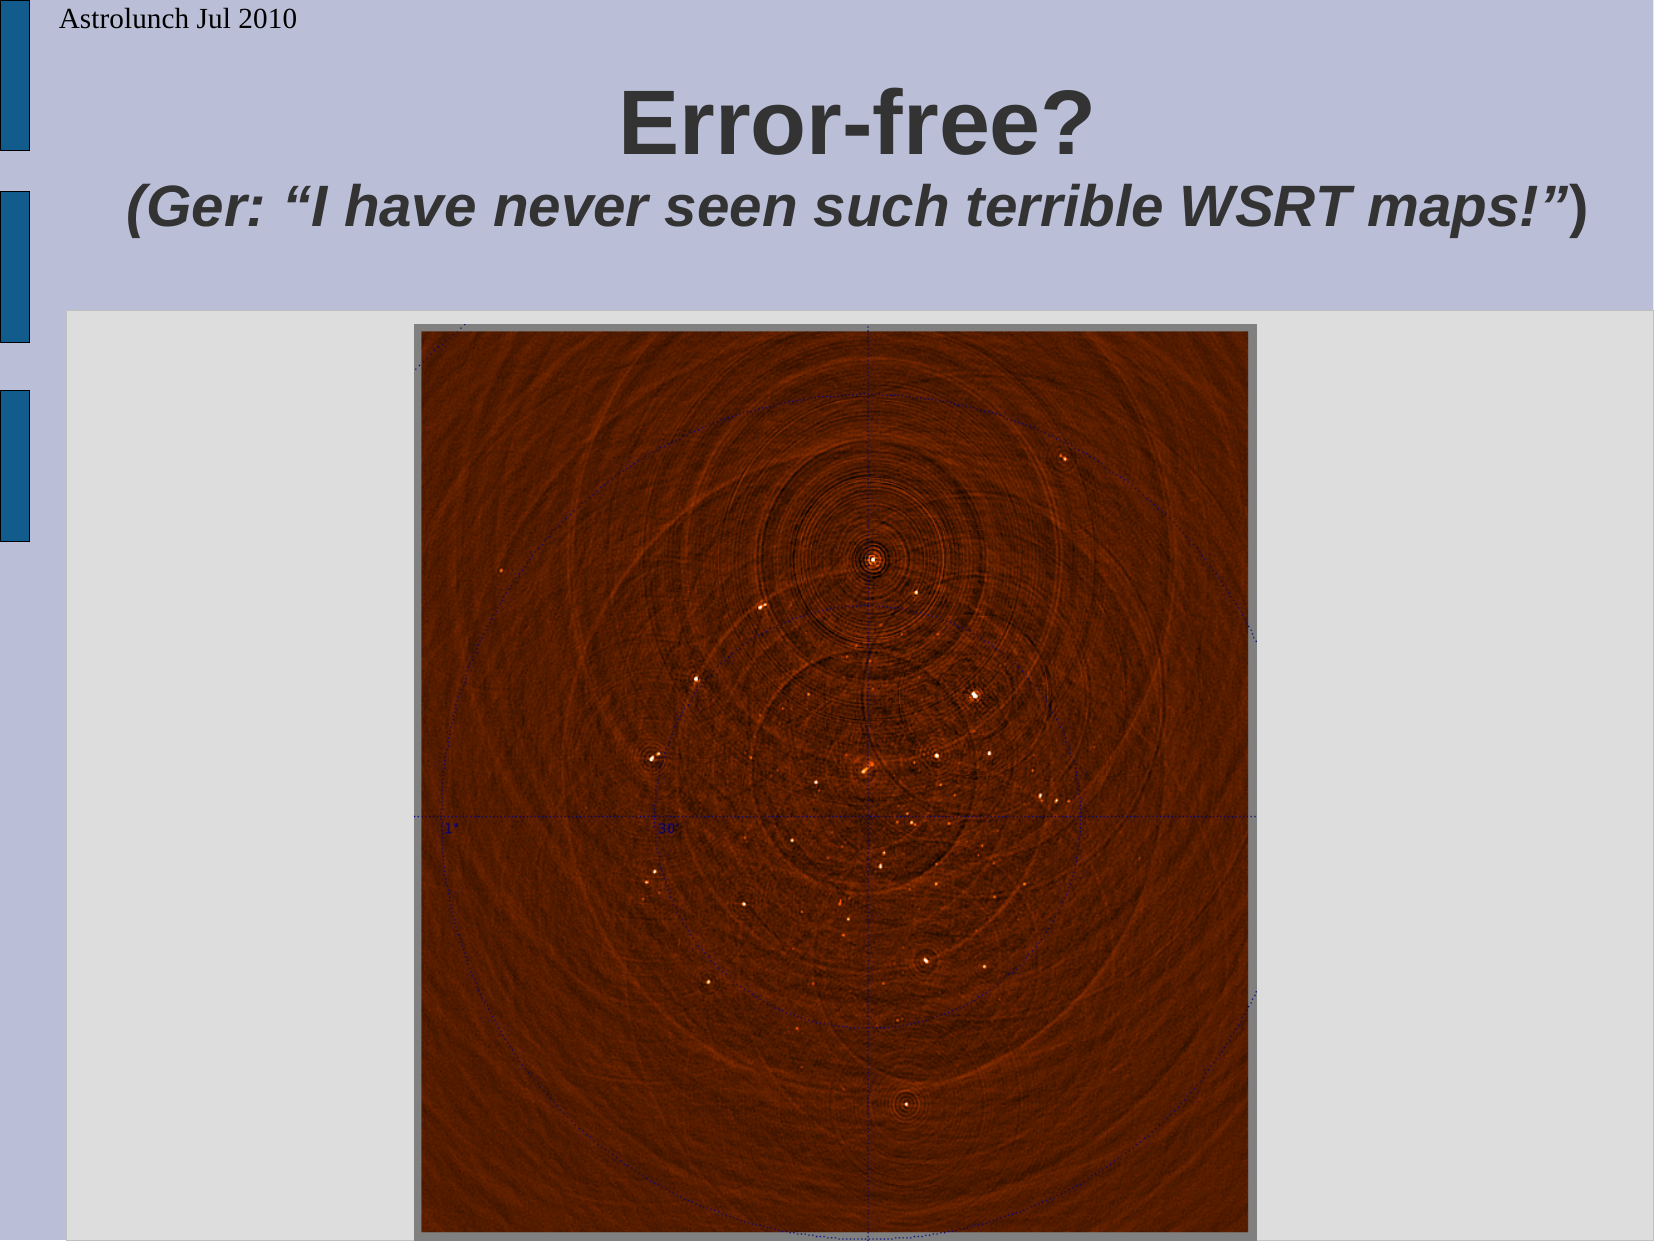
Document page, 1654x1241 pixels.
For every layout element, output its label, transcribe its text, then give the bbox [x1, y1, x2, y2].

picture [414, 324, 1257, 1241]
title Error-free? (Ger: “I have never seen such terrible WSRT maps!”) [121, 59, 1595, 252]
